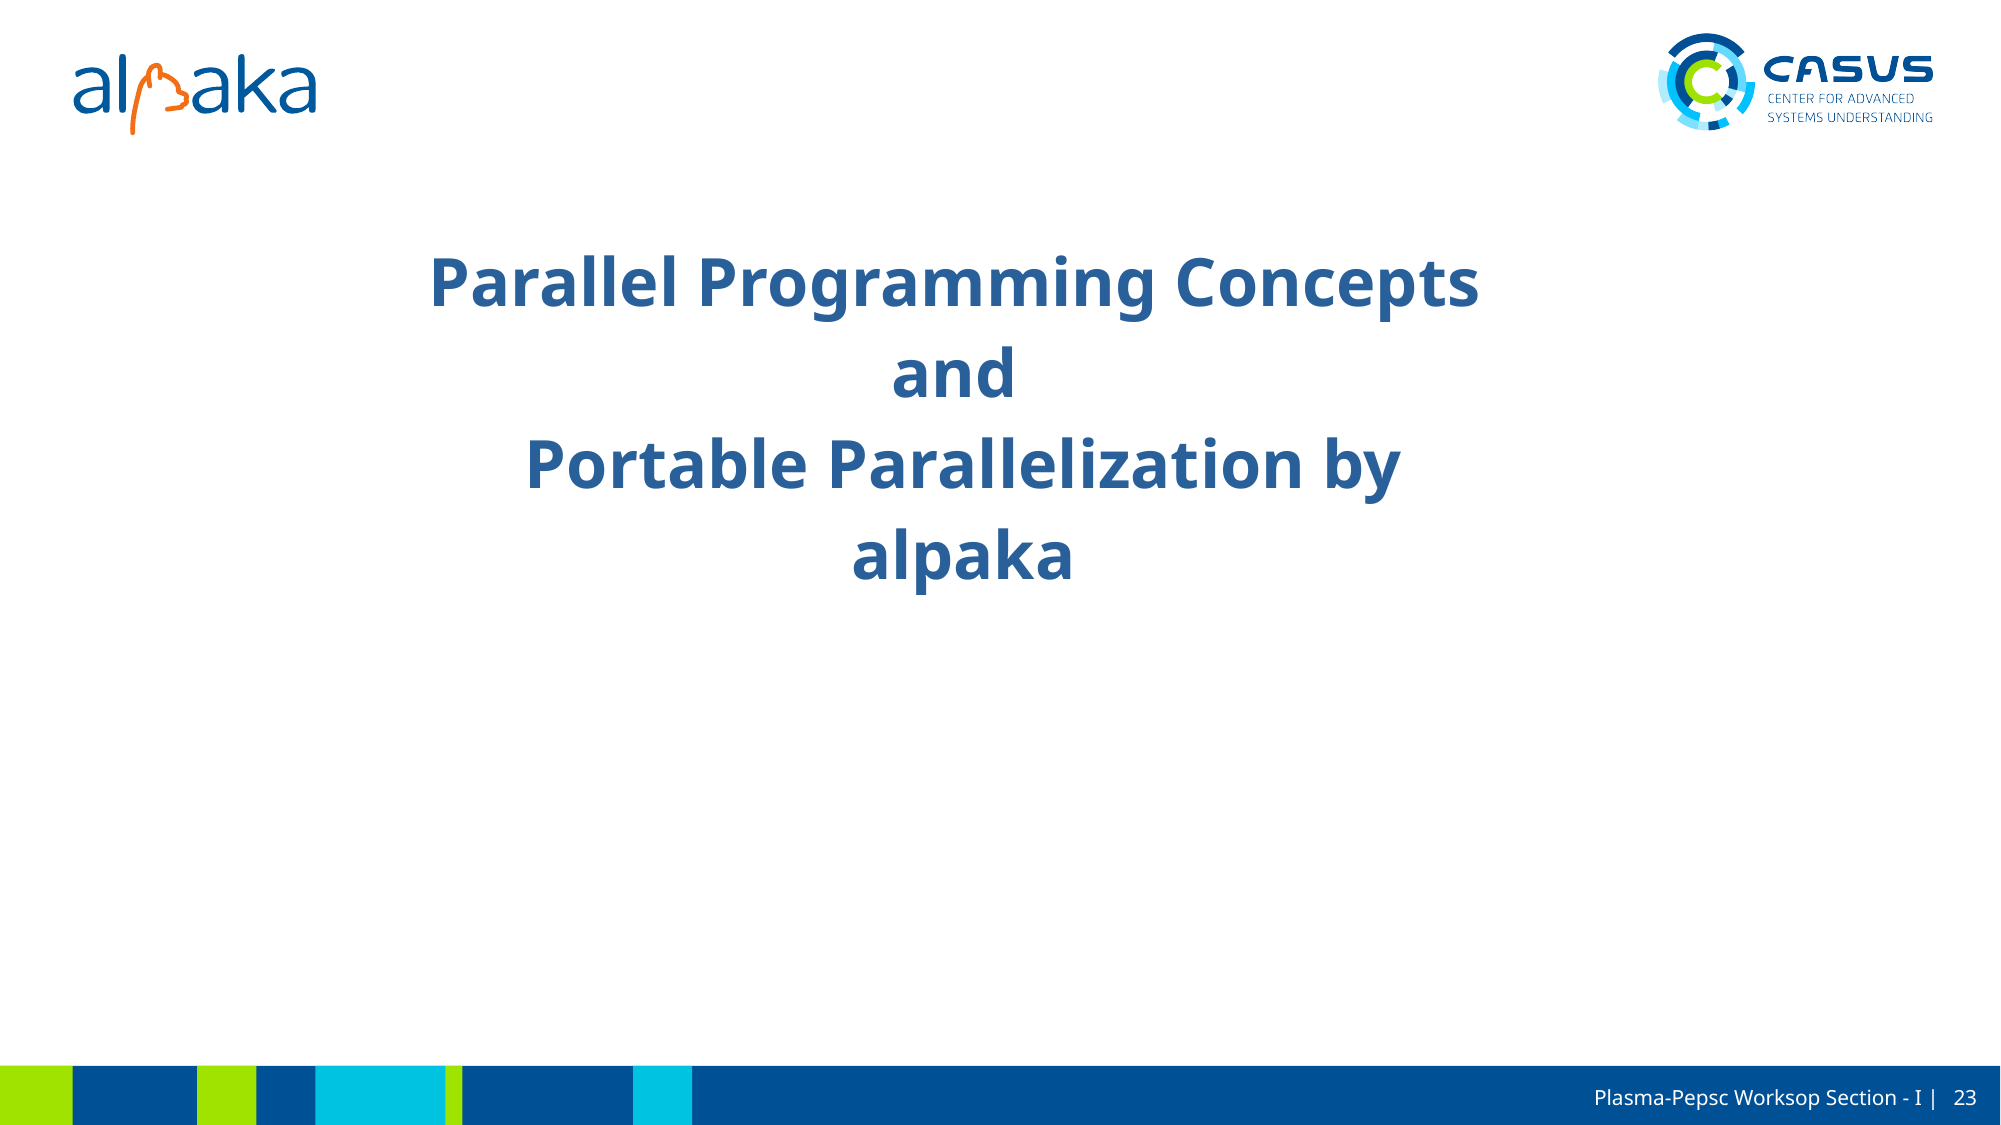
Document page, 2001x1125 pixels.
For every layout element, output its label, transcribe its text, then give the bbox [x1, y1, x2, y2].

picture [72, 53, 317, 136]
picture [1658, 33, 1933, 131]
title Parallel Programming Concepts and Portable Parallelization by alpaka [408, 190, 1519, 645]
